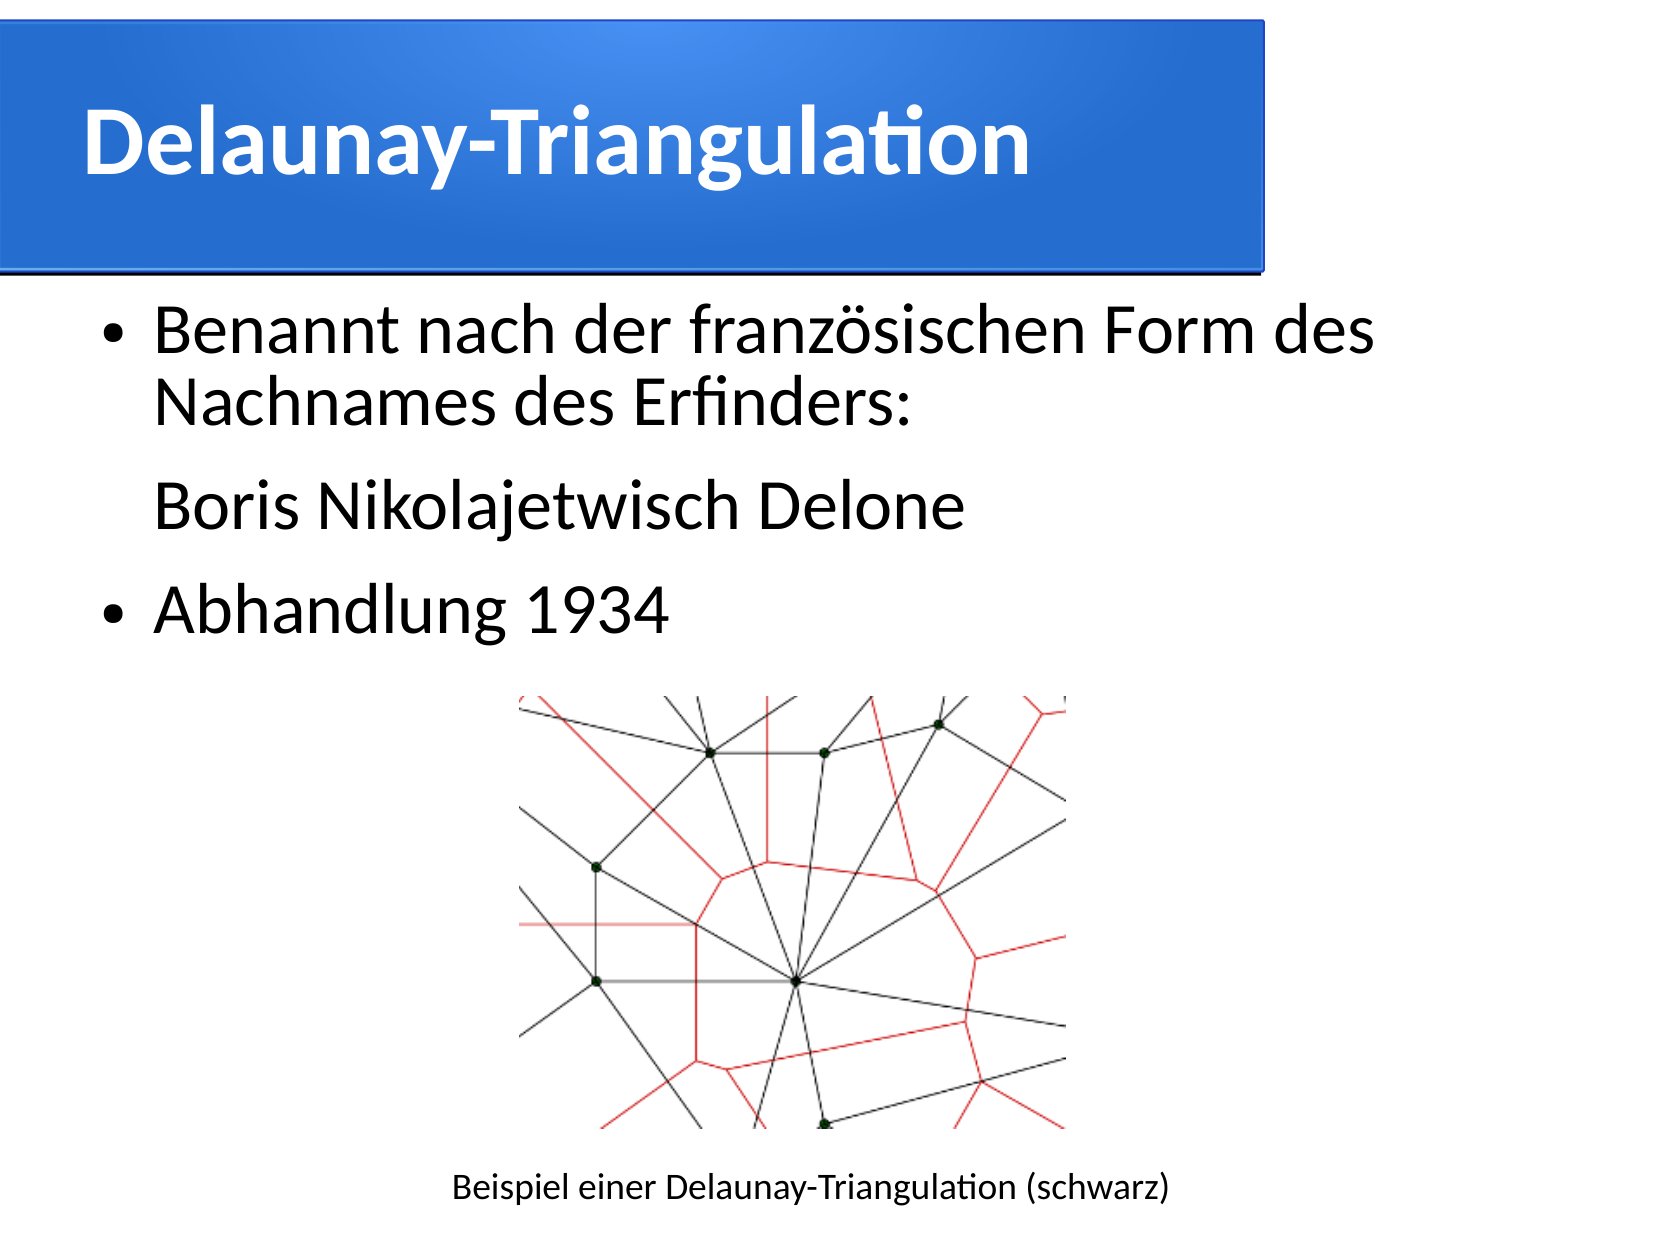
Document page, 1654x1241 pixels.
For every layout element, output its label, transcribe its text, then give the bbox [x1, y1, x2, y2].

list Benannt nach der französischen Form des Nachnames des Erfinders: Boris Nikolajetwisch Delone Abhandlung 1934 [82, 299, 1571, 1019]
text_box Beispiel einer Delaunay-Triangulation (schwarz) [437, 1163, 1264, 1217]
picture [519, 696, 1066, 1129]
title Delaunay-Triangulation [82, 47, 1235, 252]
